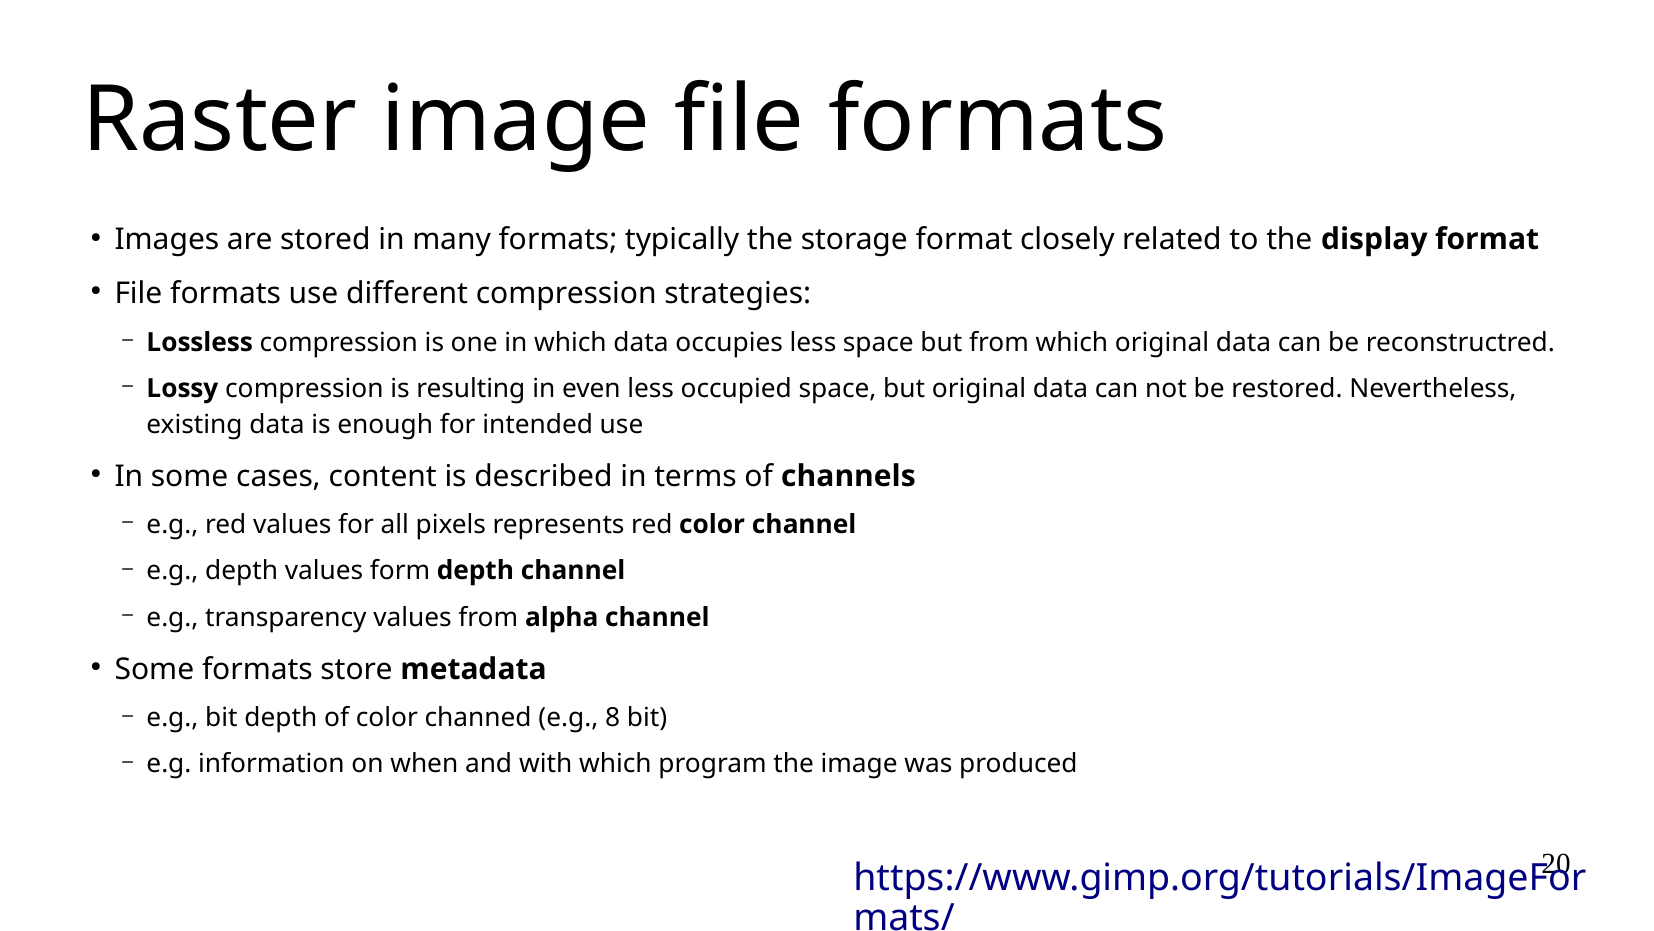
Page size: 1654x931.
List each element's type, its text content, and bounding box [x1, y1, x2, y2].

text_box https://www.gimp.org/tutorials/ImageFormats/ [838, 843, 1621, 905]
list Images are stored in many formats; typically the storage format closely related to the display format File formats use different compression strategies: Lossless compression is one in which data occupies less space but from which original data can be reconstructred. Lossy compression is resulting in even less occupied space, but original data can not be restored. Nevertheless, existing data is enough for intended use In some cases, content is described in terms of channels e.g., red values for all pixels represents red color channel e.g., depth values form depth channel e.g., transparency values from alpha channel Some formats store metadata e.g., bit depth of color channed (e.g., 8 bit) e.g. information on when and with which program the image was produced [82, 217, 1571, 841]
title Raster image file formats [82, 37, 1571, 193]
